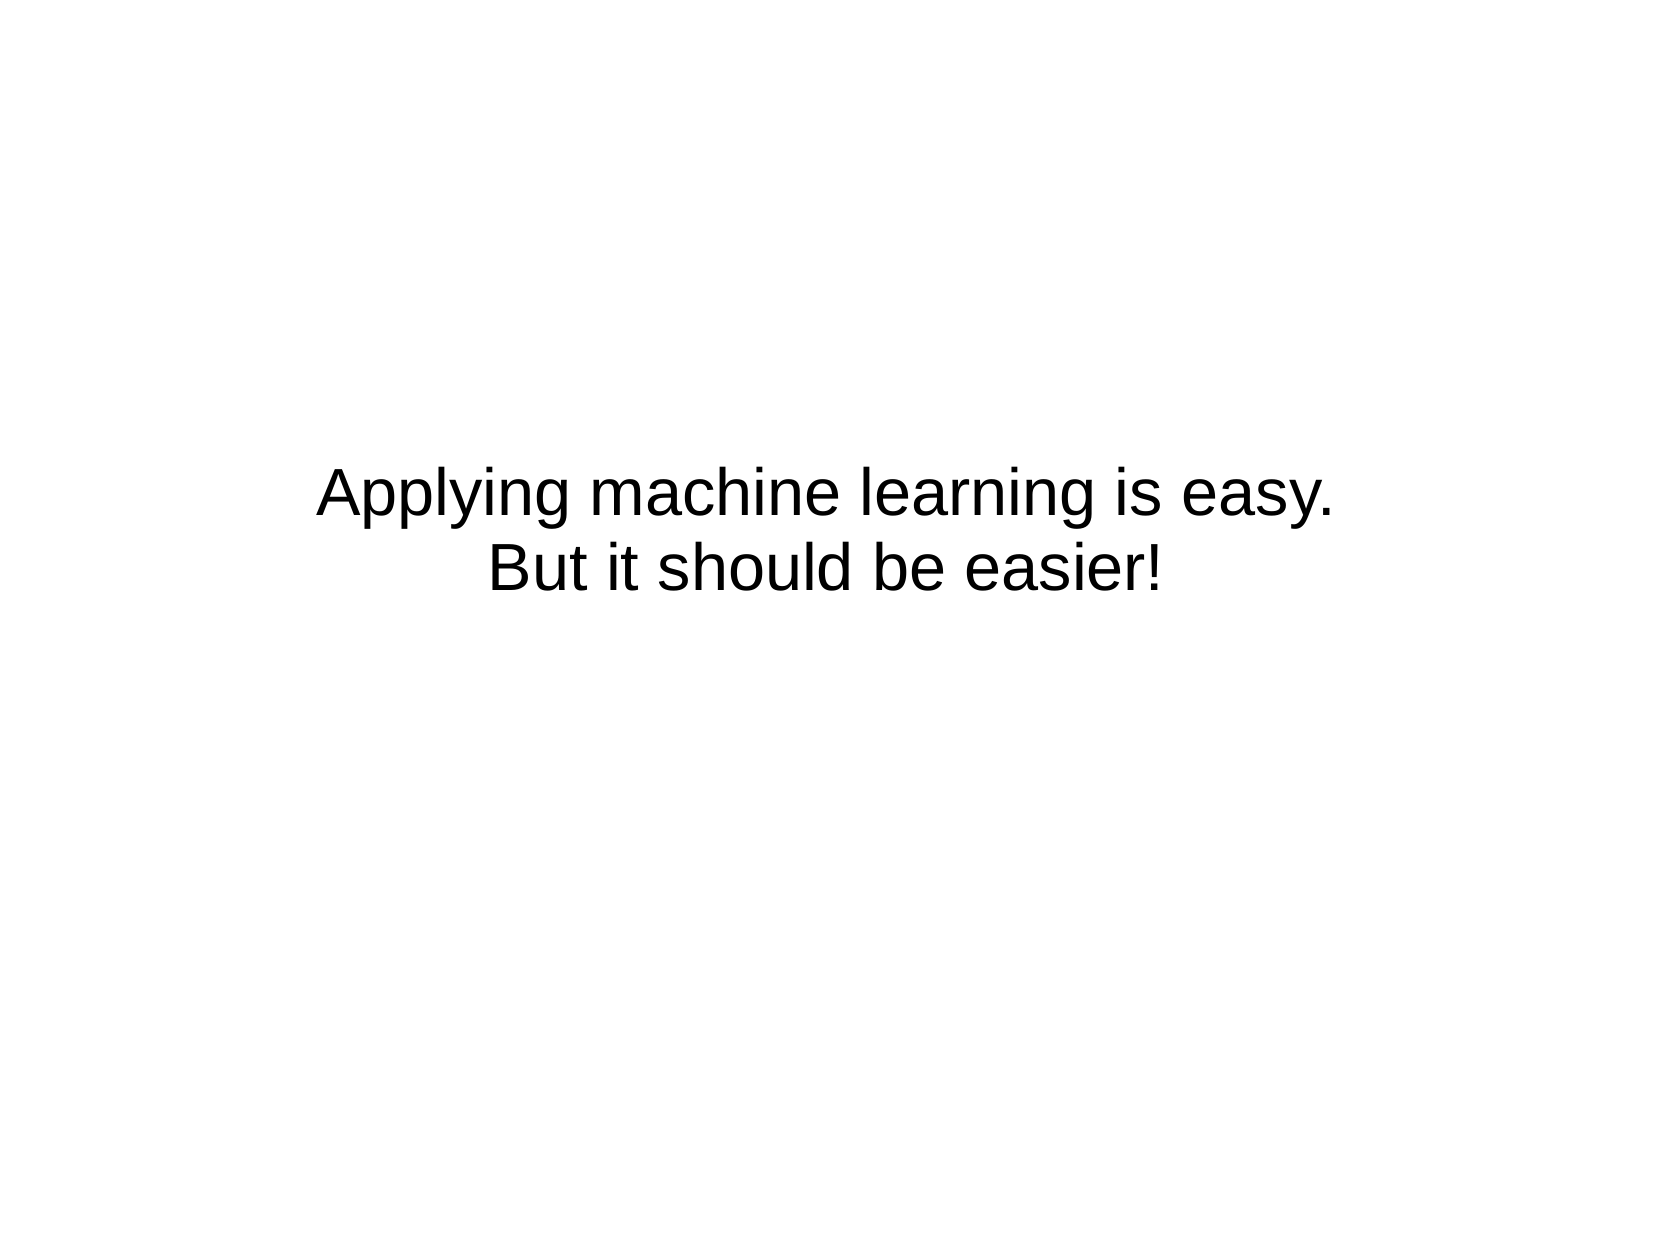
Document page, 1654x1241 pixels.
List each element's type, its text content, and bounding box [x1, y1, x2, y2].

subtitle Applying machine learning is easy. But it should be easier! [82, 49, 1571, 1010]
